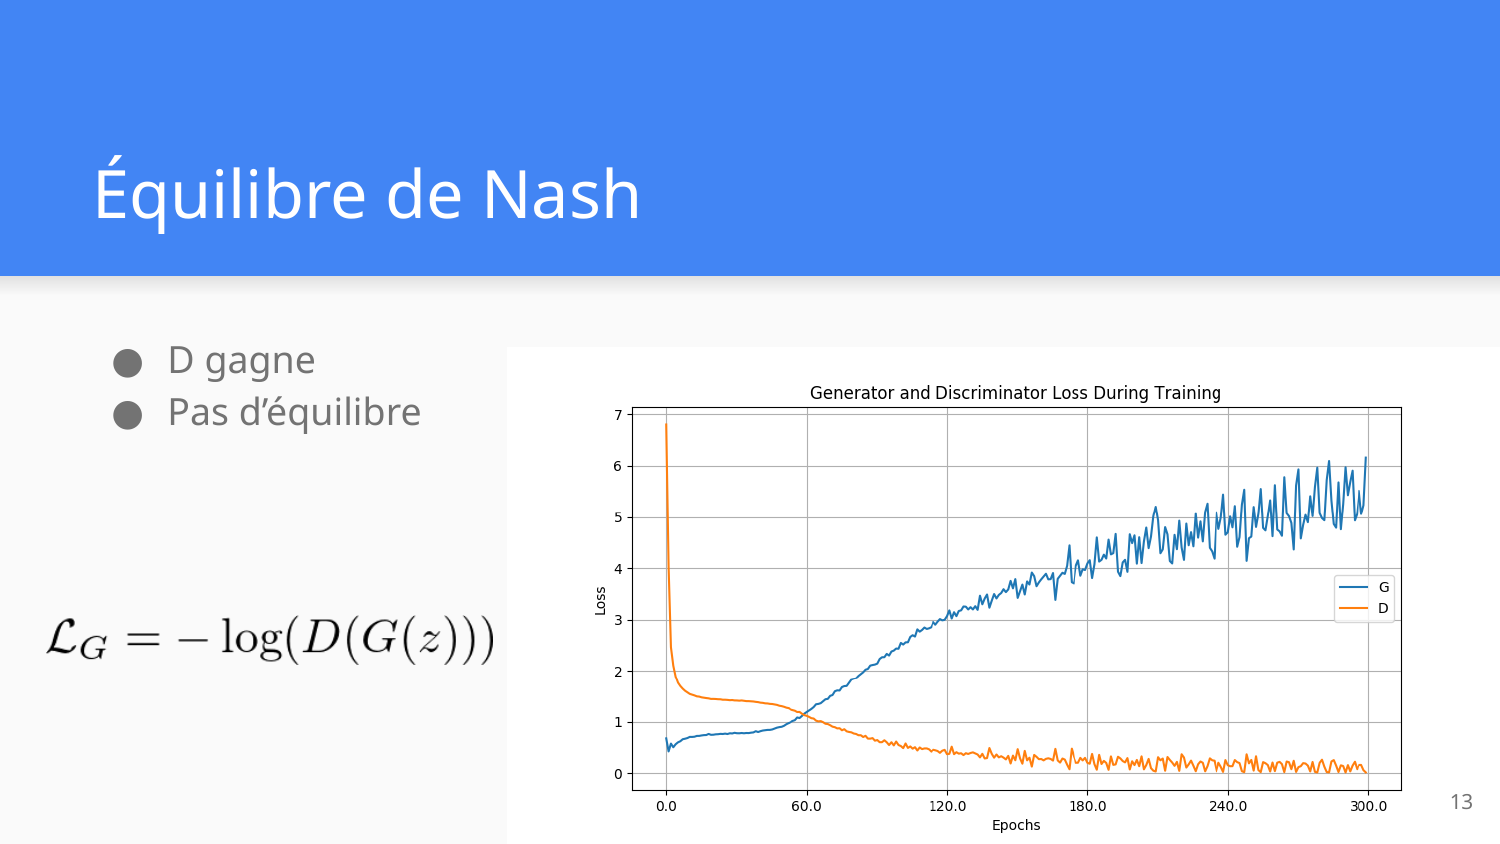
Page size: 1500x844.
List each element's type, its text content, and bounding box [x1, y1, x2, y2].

picture [46, 615, 493, 665]
title Équilibre de Nash [77, 121, 1427, 248]
picture [507, 347, 1500, 844]
slide_number <number> [1398, 770, 1489, 835]
list D gagne Pas d’équilibre [77, 314, 1427, 760]
